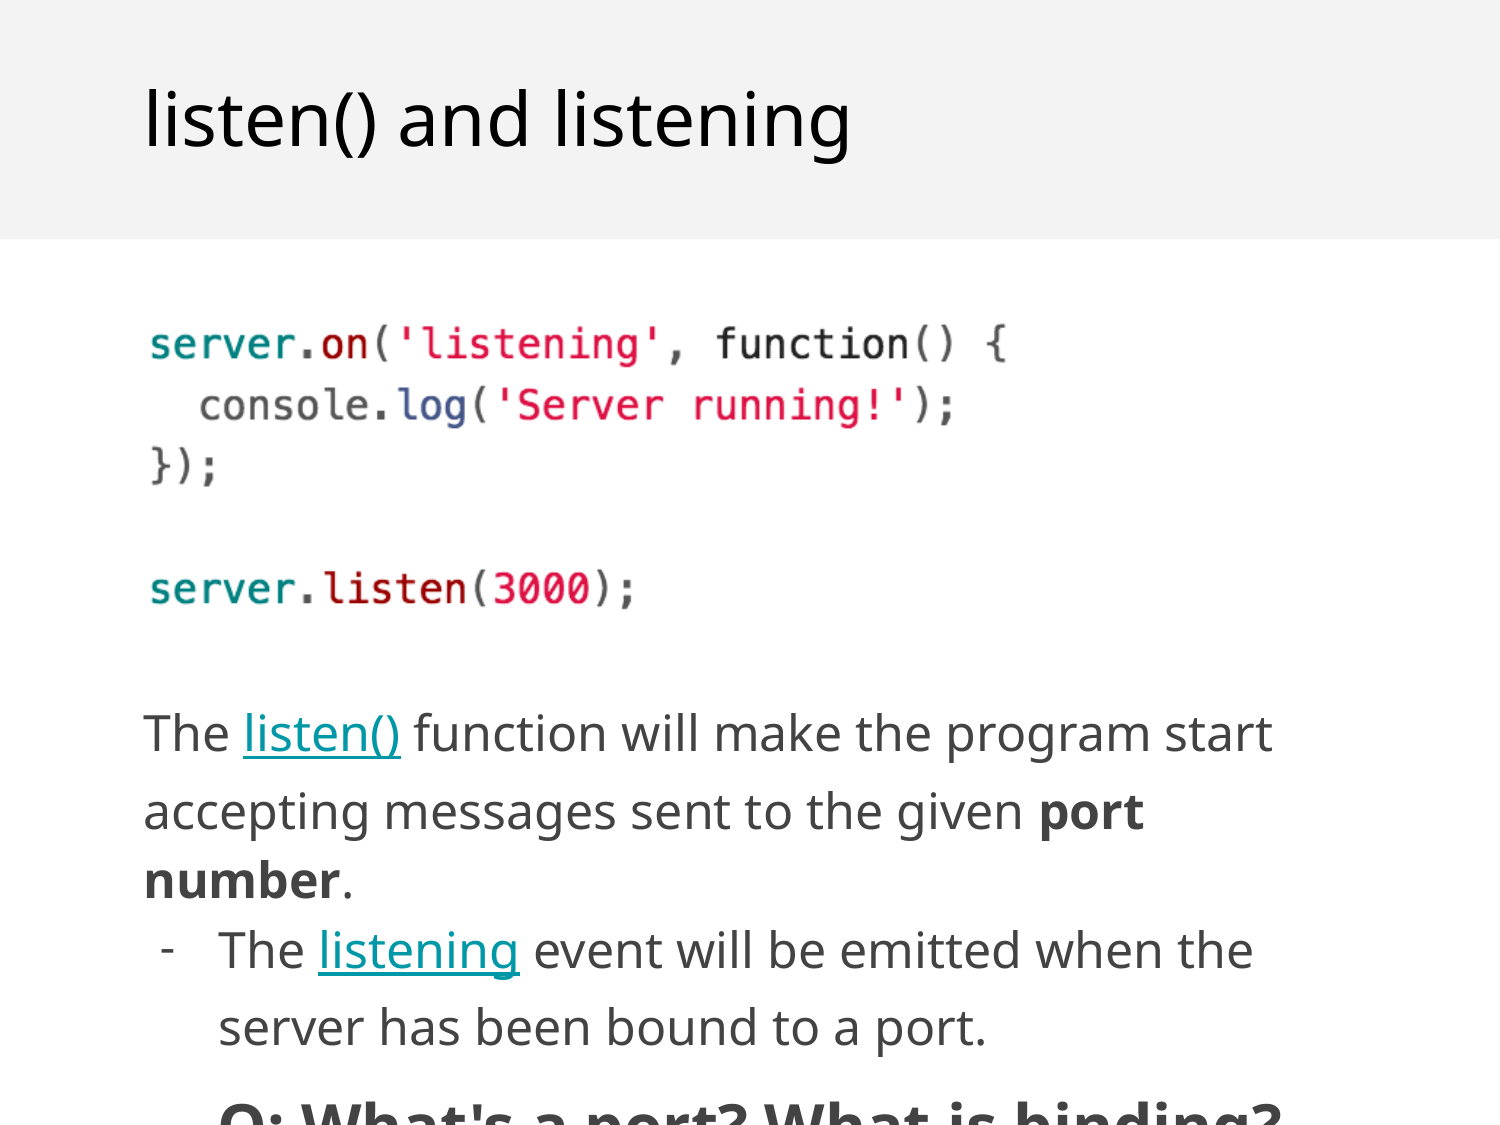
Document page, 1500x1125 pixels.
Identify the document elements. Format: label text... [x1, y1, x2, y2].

title listen() and listening [128, 56, 1372, 183]
picture [128, 293, 1289, 619]
list The listen() function will make the program start accepting messages sent to the given port number. The listening event will be emitted when the server has been bound to a port. Q: What's a port? What is binding? [128, 676, 1372, 1106]
